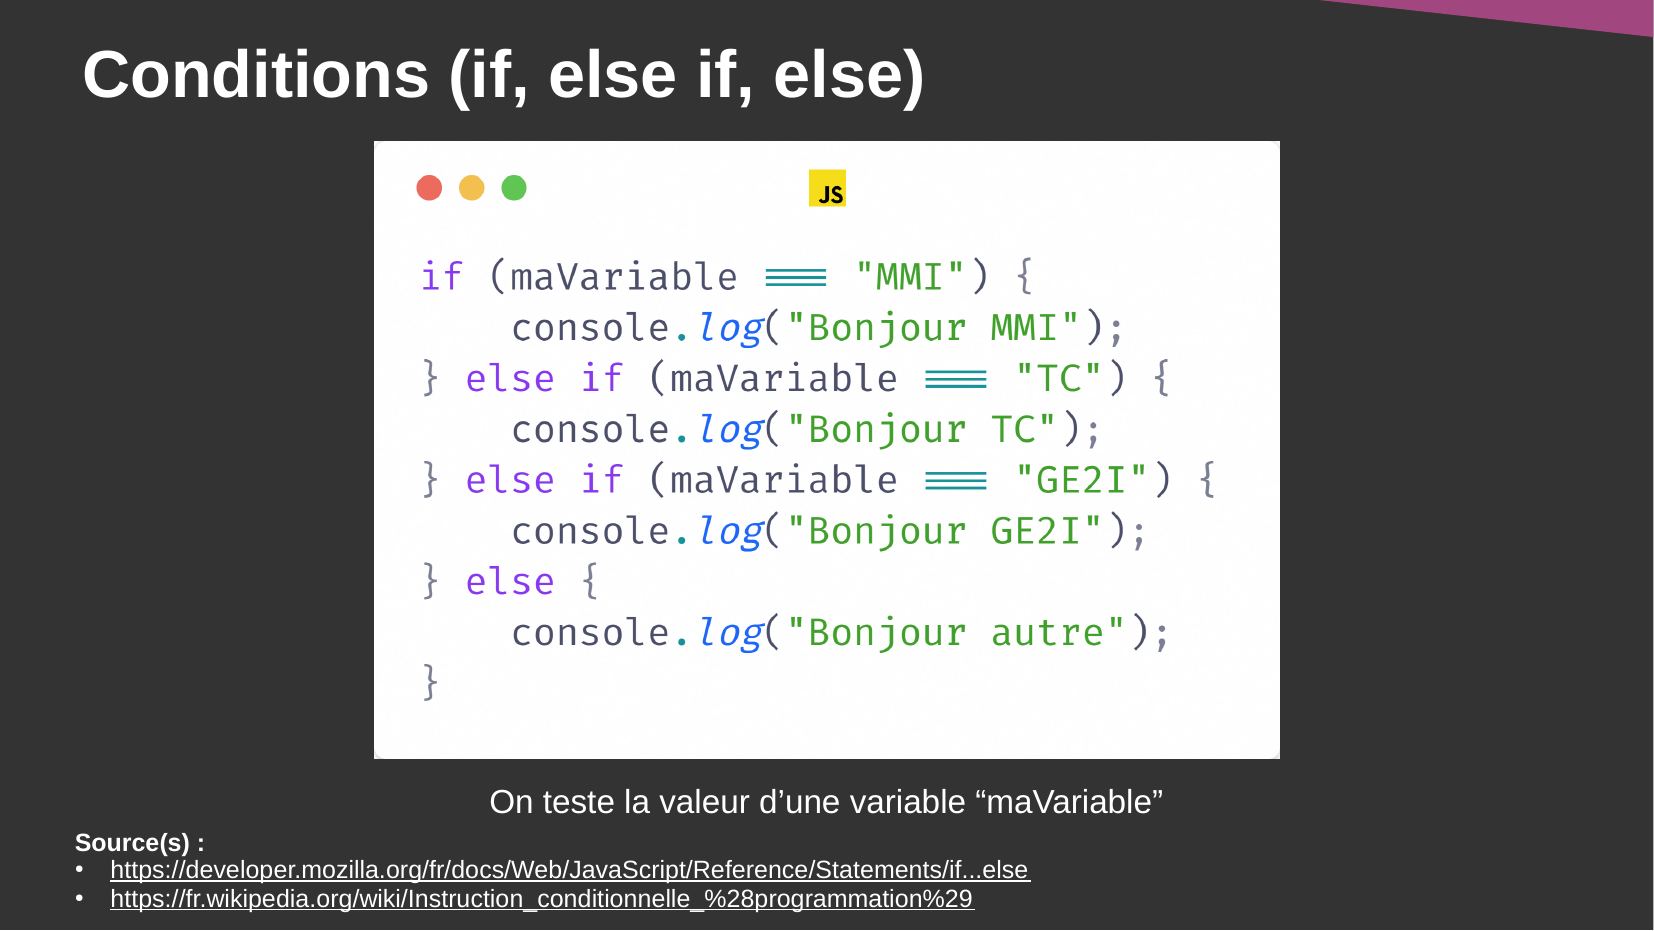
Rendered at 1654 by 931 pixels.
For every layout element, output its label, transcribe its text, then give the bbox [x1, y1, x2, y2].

title Conditions (if, else if, else) [82, 37, 1571, 114]
text_box Source(s) : https://developer.mozilla.org/fr/docs/Web/JavaScript/Reference/Statements/if...else https://fr.wikipedia.org/wiki/Instruction_conditionnelle_%28programmation%29 [60, 820, 1583, 920]
text_box On teste la valeur d’une variable “maVariable” [200, 775, 1453, 828]
text_box [1318, 0, 1654, 38]
picture [374, 141, 1280, 760]
